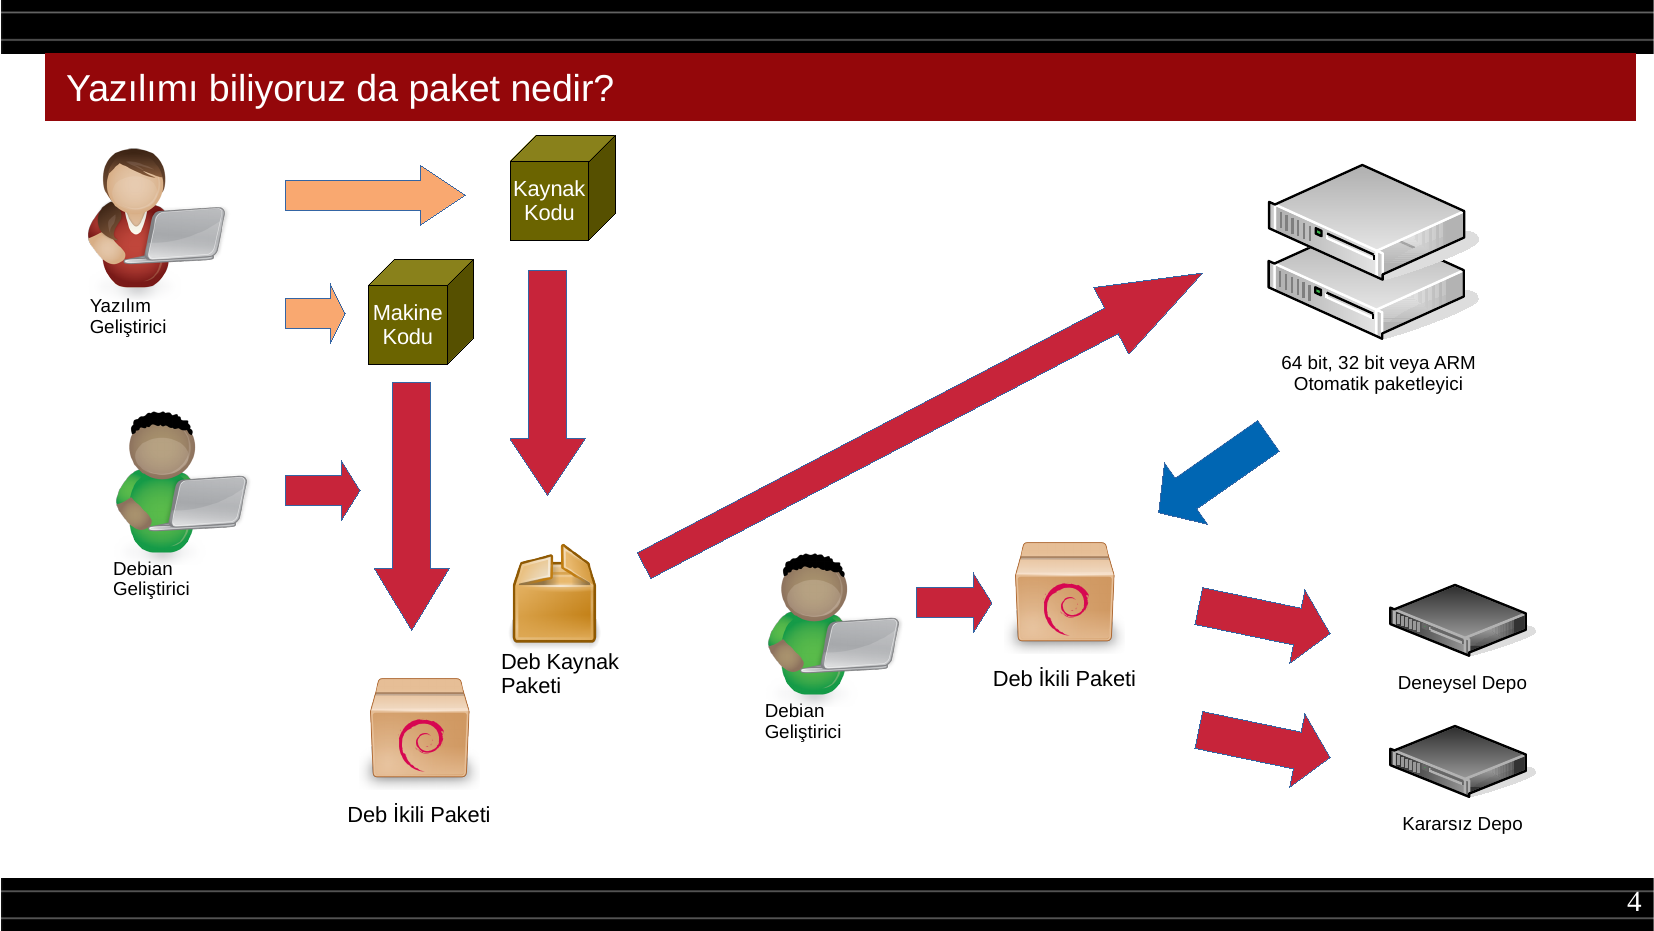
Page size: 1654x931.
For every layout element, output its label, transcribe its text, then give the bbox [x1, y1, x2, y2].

picture [495, 534, 616, 642]
text_box [285, 460, 361, 521]
text_box Debian Geliştirici [98, 550, 219, 608]
picture [75, 139, 235, 301]
text_box [374, 382, 450, 631]
text_box [285, 165, 466, 226]
text_box Deb İkili Paketi [332, 795, 513, 835]
text_box Yazılımı biliyoruz da paket nedir? [51, 60, 1312, 117]
picture [103, 397, 258, 565]
text_box [285, 283, 346, 344]
text_box [510, 270, 586, 496]
text_box Kaynak Kodu [510, 162, 588, 241]
text_box [1392, 587, 1524, 653]
text_box [637, 273, 1203, 579]
text_box Deb Kaynak Paketi [486, 642, 667, 706]
text_box 64 bit, 32 bit veya ARM Otomatik paketleyici [1260, 345, 1497, 402]
text_box [1194, 587, 1331, 664]
text_box Deb İkili Paketi [978, 659, 1159, 699]
text_box [1158, 420, 1280, 525]
picture [1, 878, 1654, 931]
picture [755, 539, 910, 707]
text_box [1392, 728, 1524, 794]
text_box [1271, 167, 1463, 277]
text_box Yazılım Geliştirici [75, 288, 196, 346]
text_box [1471, 625, 1536, 656]
text_box Deneysel Depo [1365, 664, 1561, 701]
text_box [916, 572, 992, 633]
text_box Kararsız Depo [1365, 805, 1561, 842]
text_box [1194, 711, 1331, 788]
text_box Debian Geliştirici [750, 693, 871, 751]
text_box Makine Kodu [368, 286, 447, 365]
text_box [1384, 290, 1479, 339]
text_box [1270, 231, 1479, 336]
picture [1, 0, 1654, 54]
picture [359, 669, 480, 790]
text_box [1471, 766, 1536, 797]
picture [1004, 533, 1125, 654]
